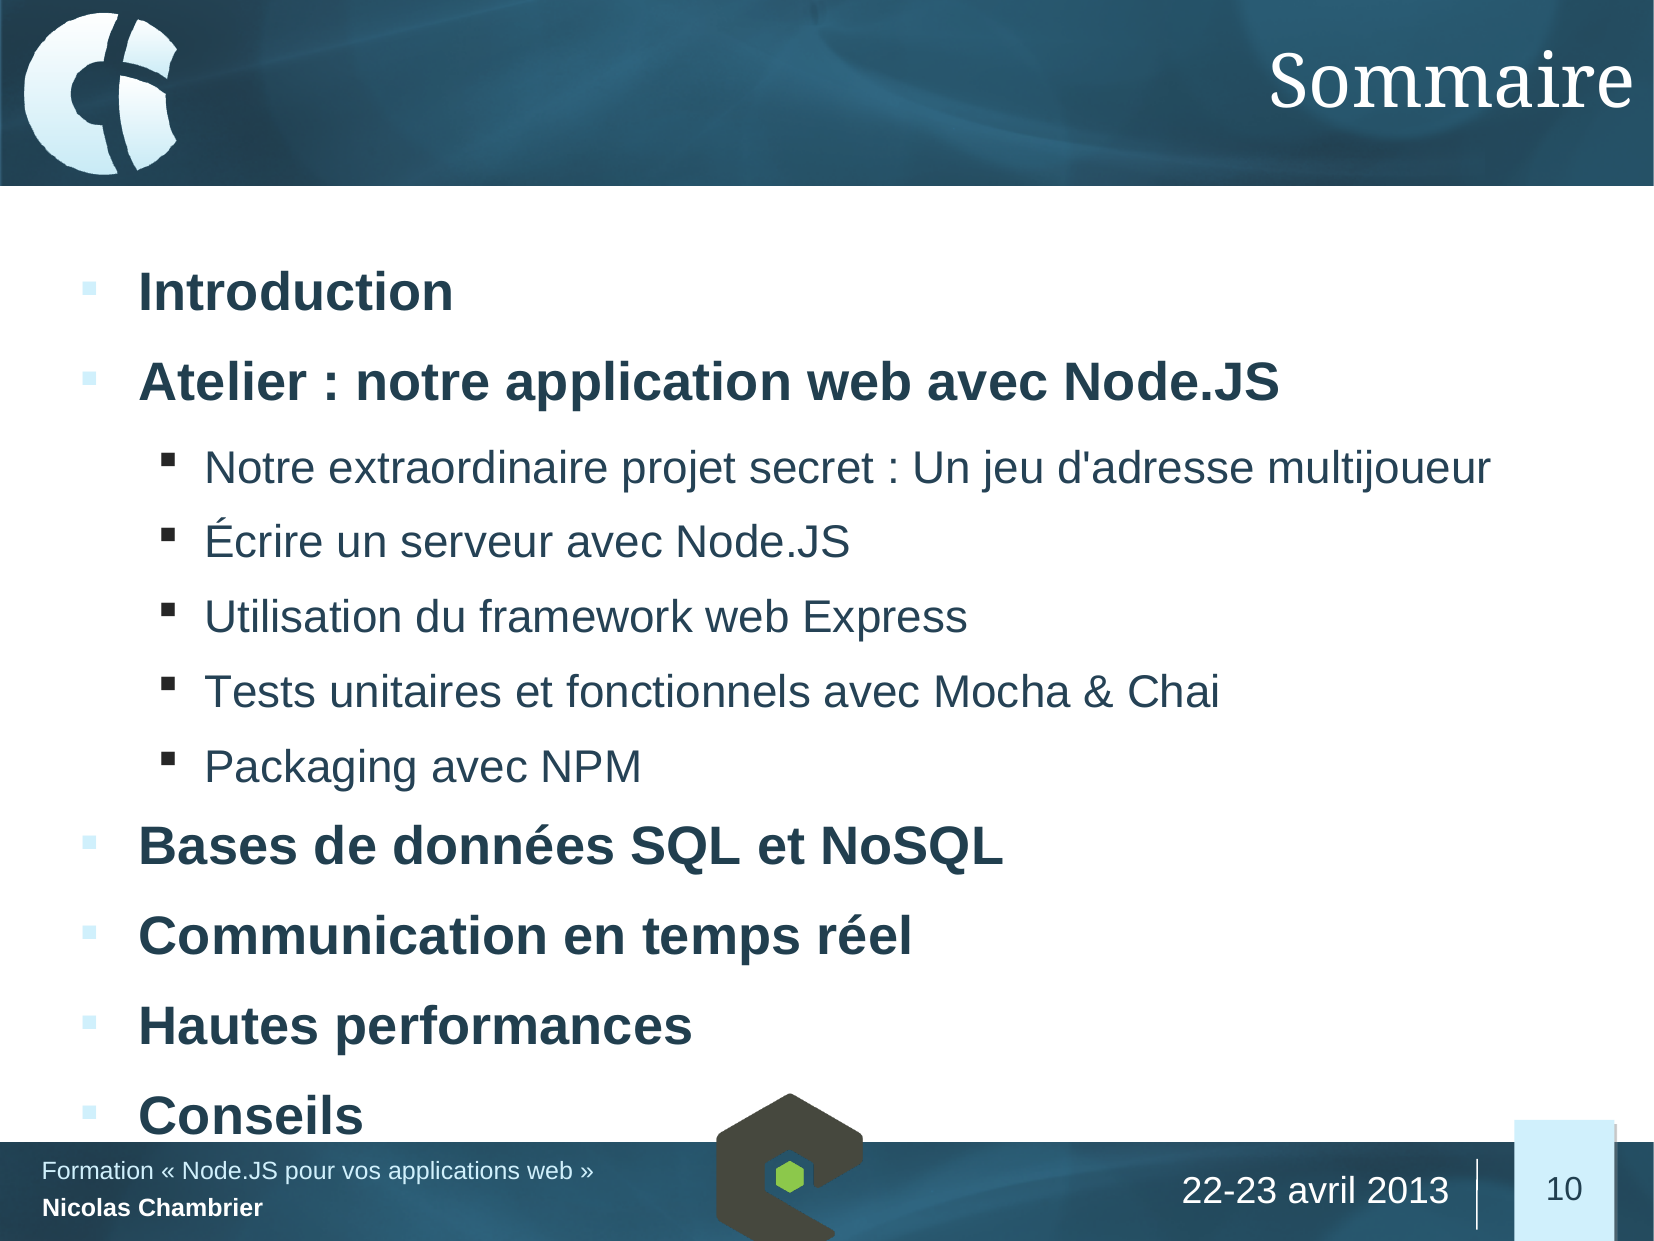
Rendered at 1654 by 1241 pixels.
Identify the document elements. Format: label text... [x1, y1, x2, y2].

list Introduction Atelier : notre application web avec Node.JS Notre extraordinaire projet secret : Un jeu d'adresse multijoueur Écrire un serveur avec Node.JS Utilisation du framework web Express Tests unitaires et fonctionnels avec Mocha & Chai Packaging avec NPM Bases de données SQL et NoSQL Communication en temps réel Hautes performances Conseils [82, 257, 1570, 1147]
picture [716, 1147, 863, 1241]
title Sommaire [226, 32, 1654, 133]
picture [0, 0, 221, 187]
